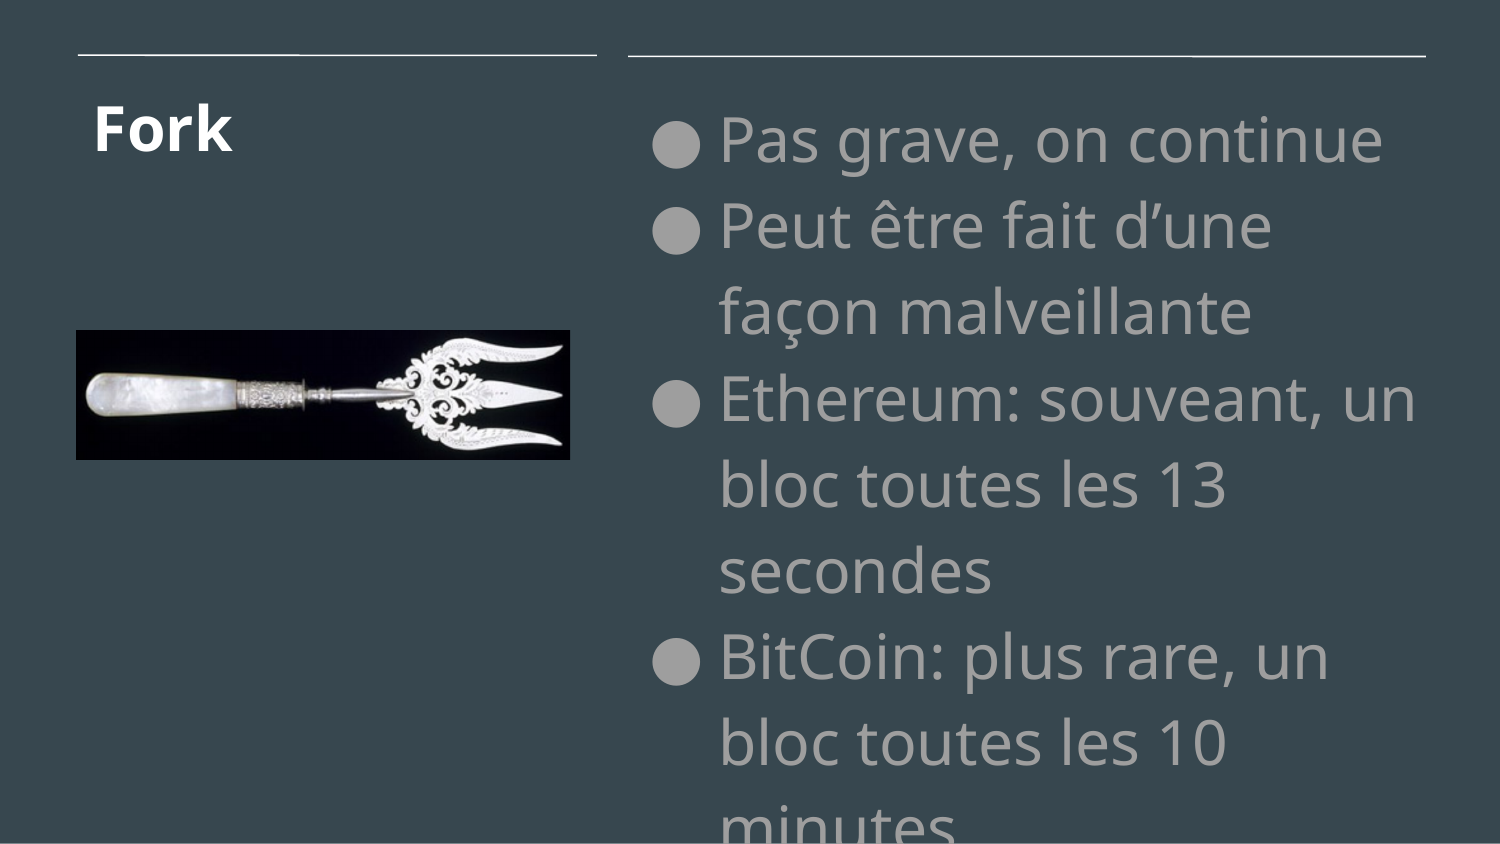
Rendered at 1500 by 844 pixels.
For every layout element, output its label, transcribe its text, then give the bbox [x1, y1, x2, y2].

list Pas grave, on continue Peut être fait d’une façon malveillante Ethereum: souveant, un bloc toutes les 13 secondes BitCoin: plus rare, un bloc toutes les 10 minutes [628, 73, 1456, 749]
picture [76, 330, 571, 460]
title Fork [77, 73, 597, 413]
